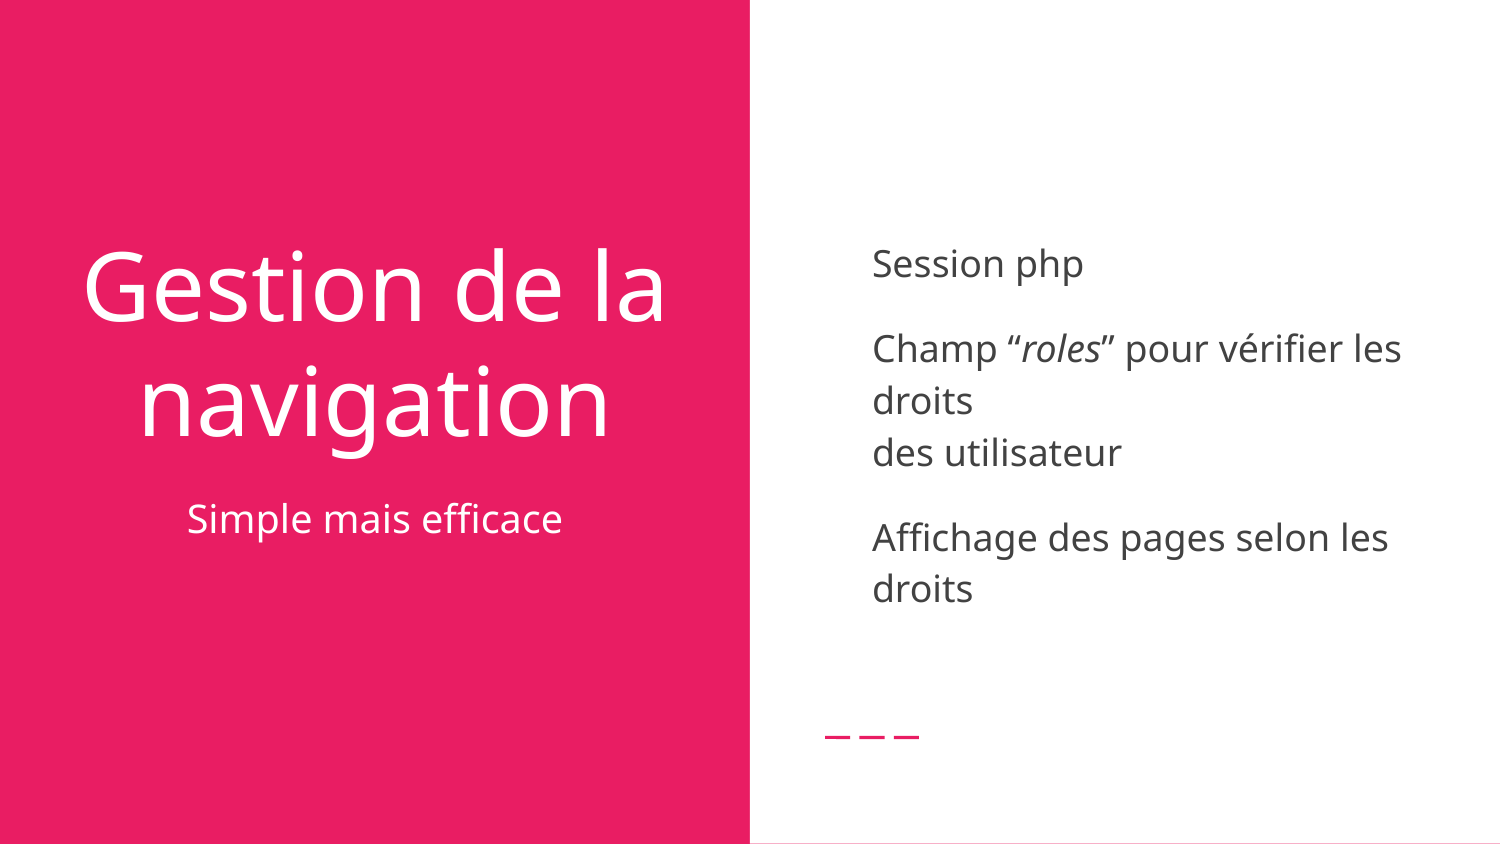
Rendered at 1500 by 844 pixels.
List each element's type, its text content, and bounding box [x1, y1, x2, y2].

list Session php Champ “roles” pour vérifier les droits des utilisateur Affichage des pages selon les droits [810, 118, 1440, 725]
title Gestion de la navigation [43, 176, 708, 471]
subtitle Simple mais efficace [43, 479, 708, 700]
